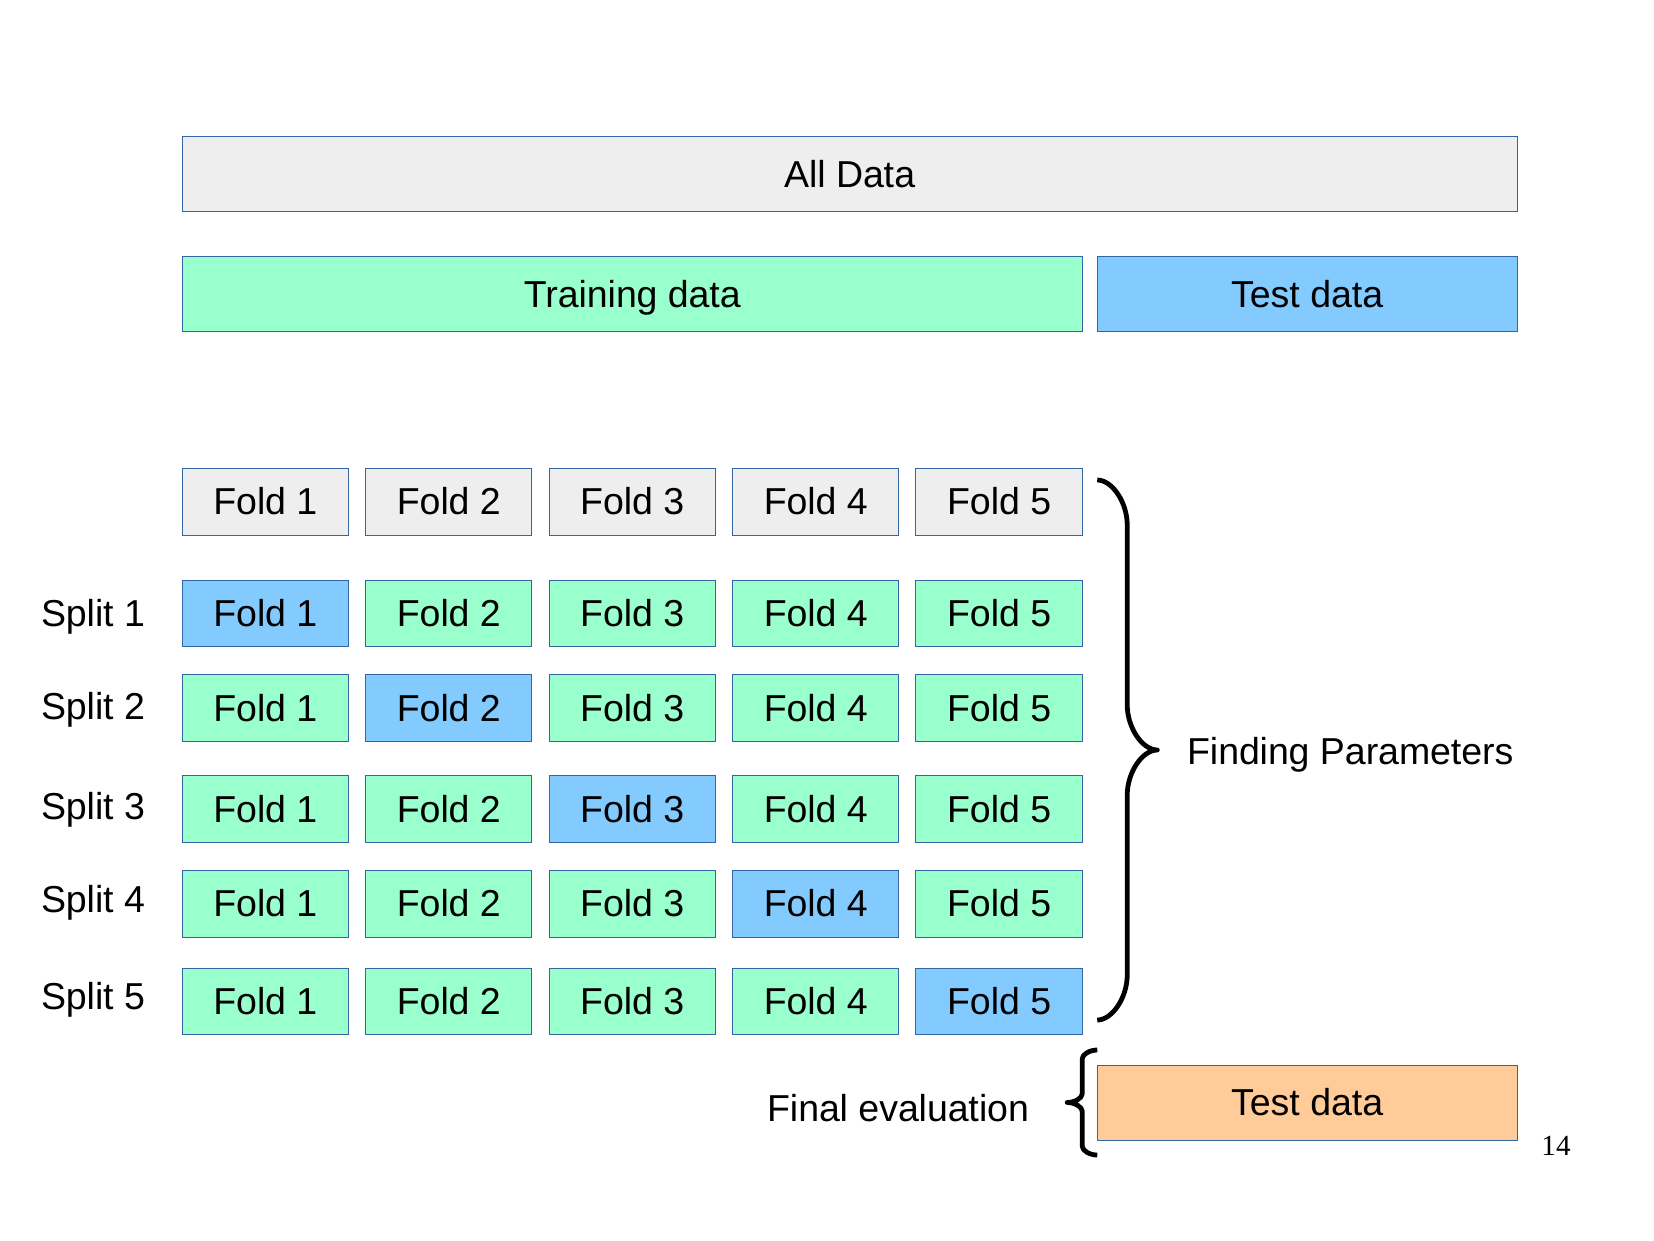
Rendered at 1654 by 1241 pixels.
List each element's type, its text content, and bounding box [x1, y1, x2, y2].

text_box Test data [1097, 1065, 1518, 1141]
text_box Fold 3 [549, 580, 716, 647]
text_box Test data [1097, 256, 1518, 332]
text_box Split 3 [26, 777, 164, 835]
text_box Fold 4 [732, 968, 899, 1035]
text_box Fold 2 [365, 468, 532, 536]
text_box Fold 4 [732, 775, 899, 843]
text_box Fold 2 [365, 968, 532, 1035]
text_box Fold 3 [549, 775, 716, 843]
text_box Fold 2 [365, 870, 532, 938]
text_box Fold 1 [182, 775, 349, 843]
text_box Split 2 [26, 678, 164, 736]
text_box Fold 5 [915, 674, 1083, 742]
text_box Final evaluation [752, 1080, 1053, 1137]
text_box Split 4 [26, 871, 164, 929]
text_box Fold 3 [549, 674, 716, 742]
text_box Fold 5 [915, 968, 1083, 1035]
text_box Fold 4 [732, 580, 899, 647]
text_box Fold 1 [182, 468, 349, 536]
text_box Fold 2 [365, 580, 532, 647]
text_box Fold 1 [182, 580, 349, 647]
text_box Fold 3 [549, 468, 716, 536]
text_box Fold 4 [732, 870, 899, 938]
text_box Fold 5 [915, 775, 1083, 843]
text_box Fold 3 [549, 968, 716, 1035]
text_box Fold 5 [915, 580, 1083, 647]
text_box Fold 1 [182, 674, 349, 742]
text_box Fold 1 [182, 870, 349, 938]
text_box Split 5 [26, 967, 164, 1025]
text_box Fold 5 [915, 870, 1083, 938]
text_box Split 1 [26, 585, 164, 642]
text_box Fold 1 [182, 968, 349, 1035]
text_box Fold 3 [549, 870, 716, 938]
text_box Fold 2 [365, 775, 532, 843]
text_box Training data [182, 256, 1083, 332]
text_box Finding Parameters [1172, 723, 1576, 781]
text_box Fold 4 [732, 468, 899, 536]
text_box All Data [182, 136, 1518, 212]
text_box Fold 5 [915, 468, 1083, 536]
text_box Fold 2 [365, 674, 532, 742]
text_box Fold 4 [732, 674, 899, 742]
